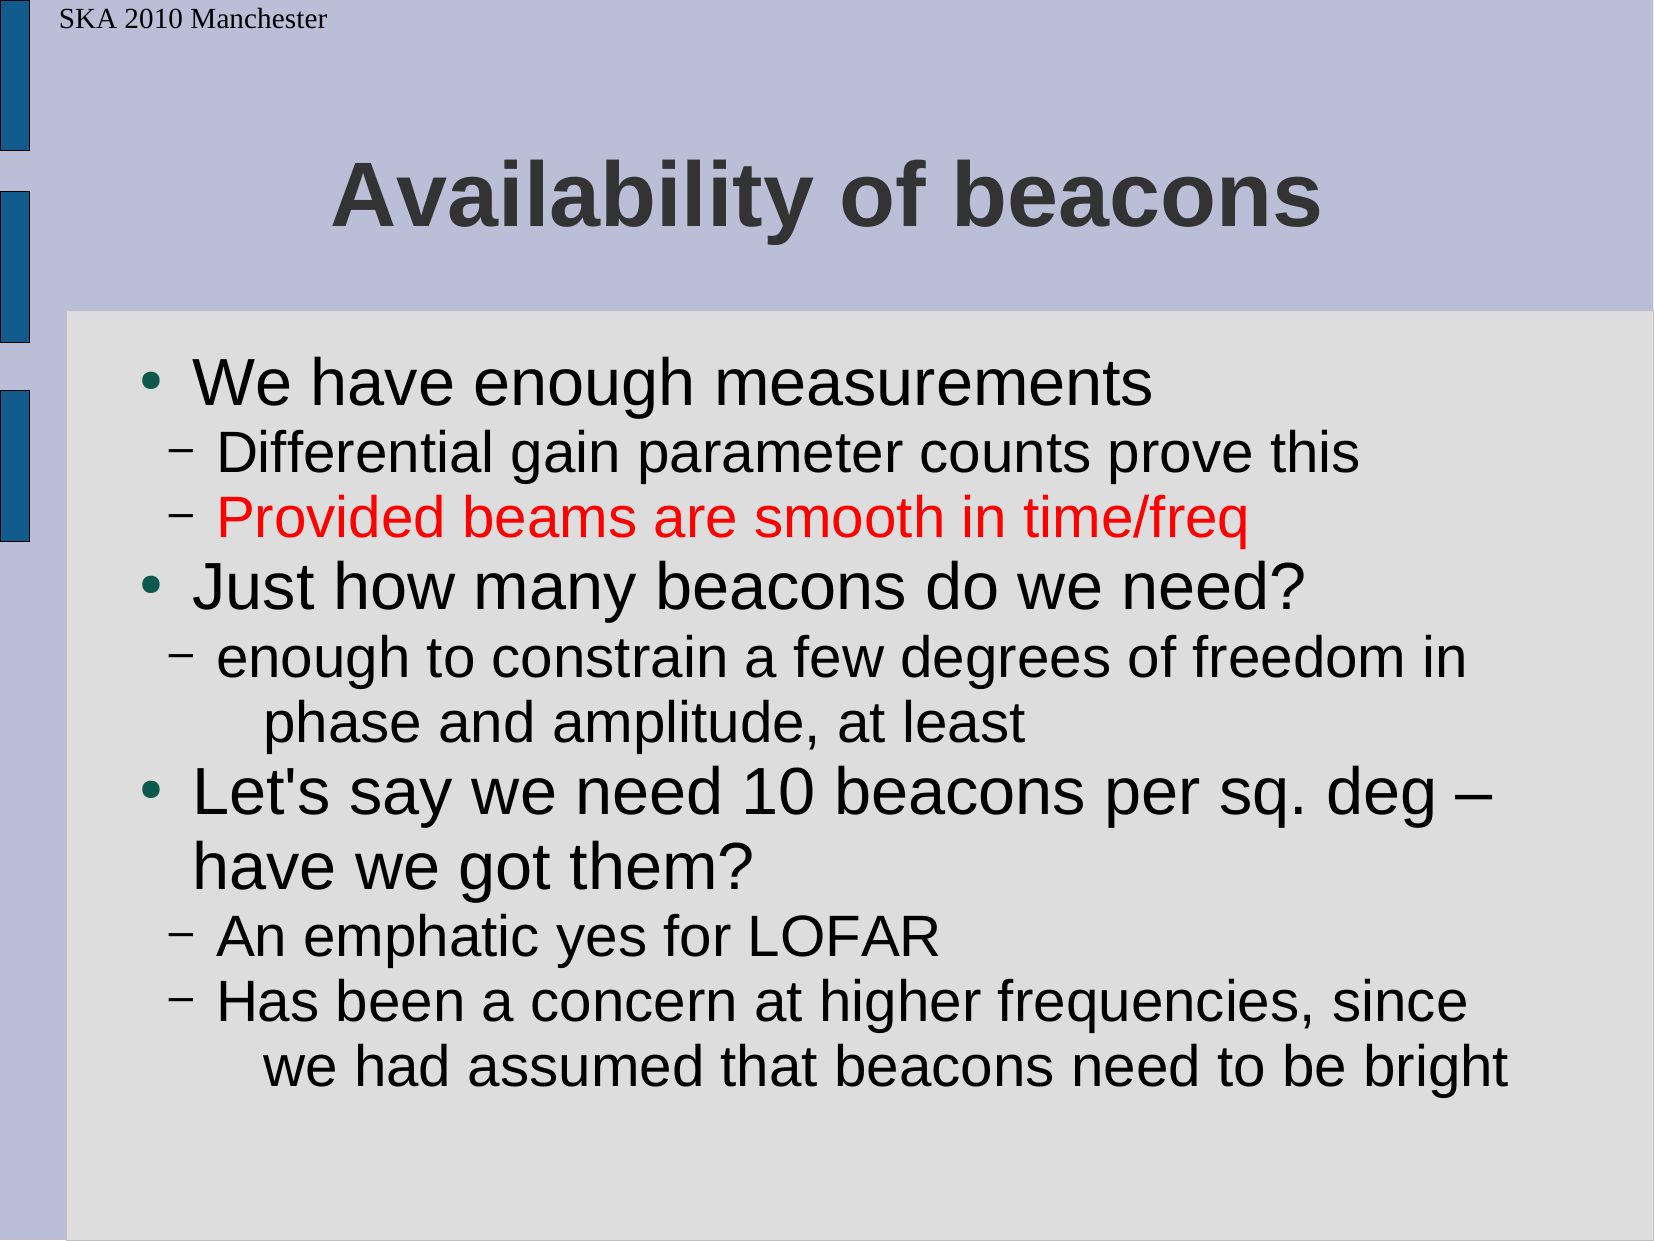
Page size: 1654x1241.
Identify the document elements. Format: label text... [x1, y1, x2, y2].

title Availability of beacons [121, 98, 1534, 291]
list We have enough measurements Differential gain parameter counts prove this Provided beams are smooth in time/freq Just how many beacons do we need? enough to constrain a few degrees of freedom in phase and amplitude, at least Let's say we need 10 beacons per sq. deg – have we got them? An emphatic yes for LOFAR Has been a concern at higher frequencies, since we had assumed that beacons need to be bright [121, 344, 1534, 1149]
